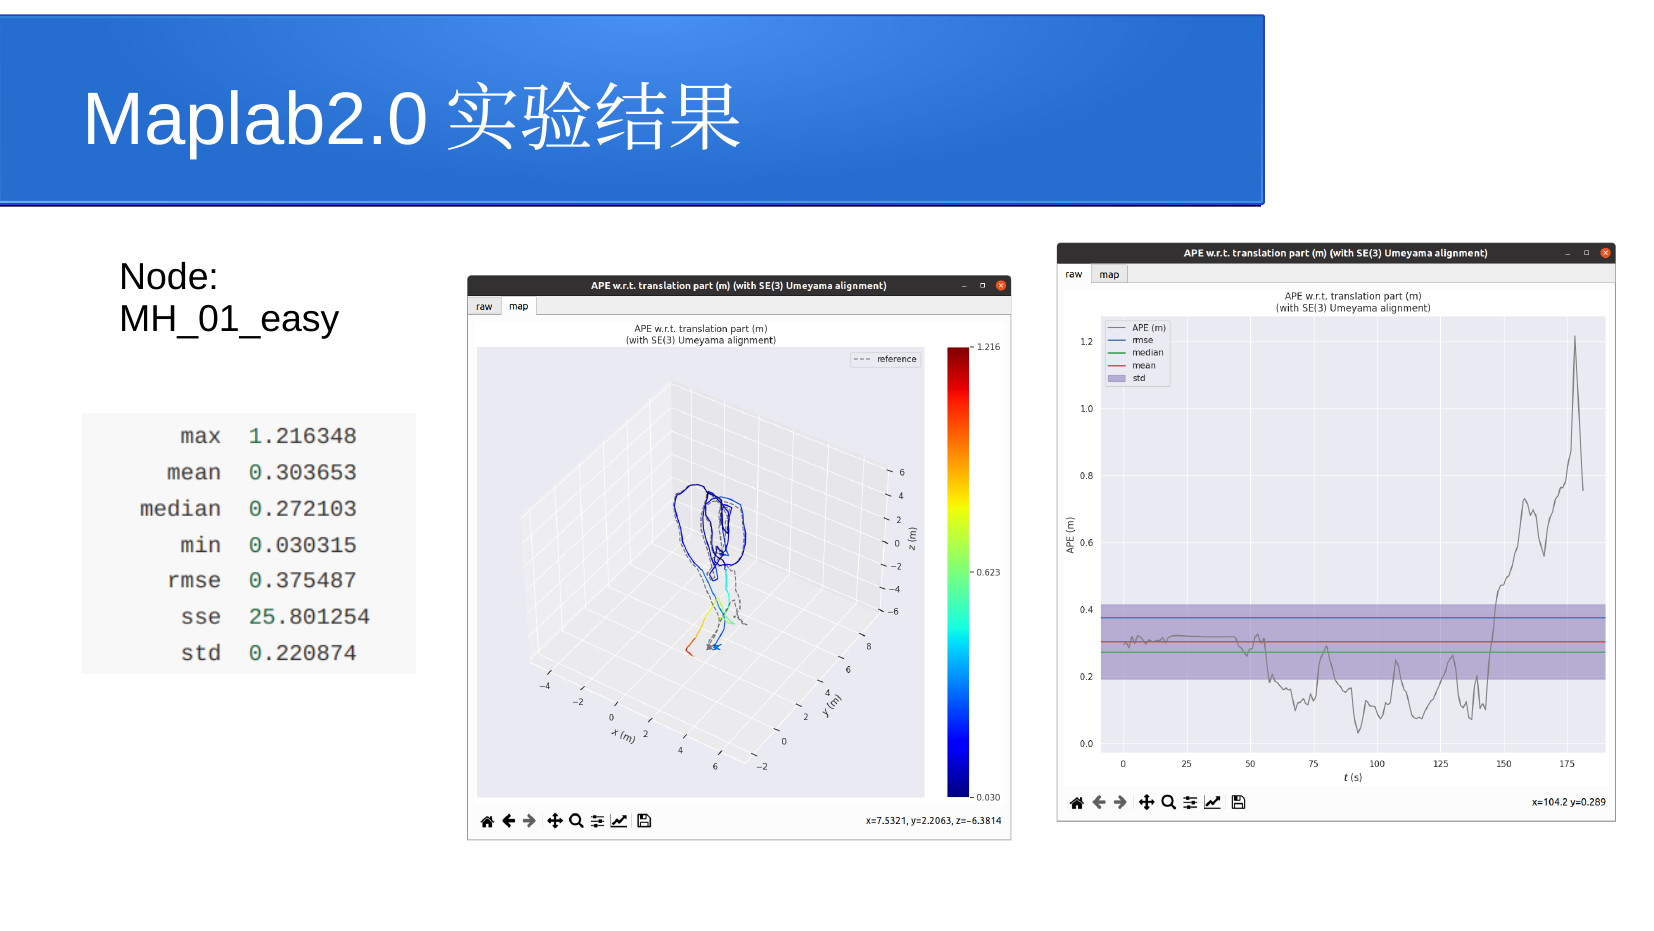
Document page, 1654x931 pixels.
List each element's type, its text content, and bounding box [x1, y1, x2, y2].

picture [1051, 238, 1621, 827]
text_box Node: MH_01_easy [104, 248, 355, 347]
title Maplab2.0实验结果 [82, 35, 1235, 189]
picture [462, 271, 1016, 845]
picture [82, 413, 416, 674]
